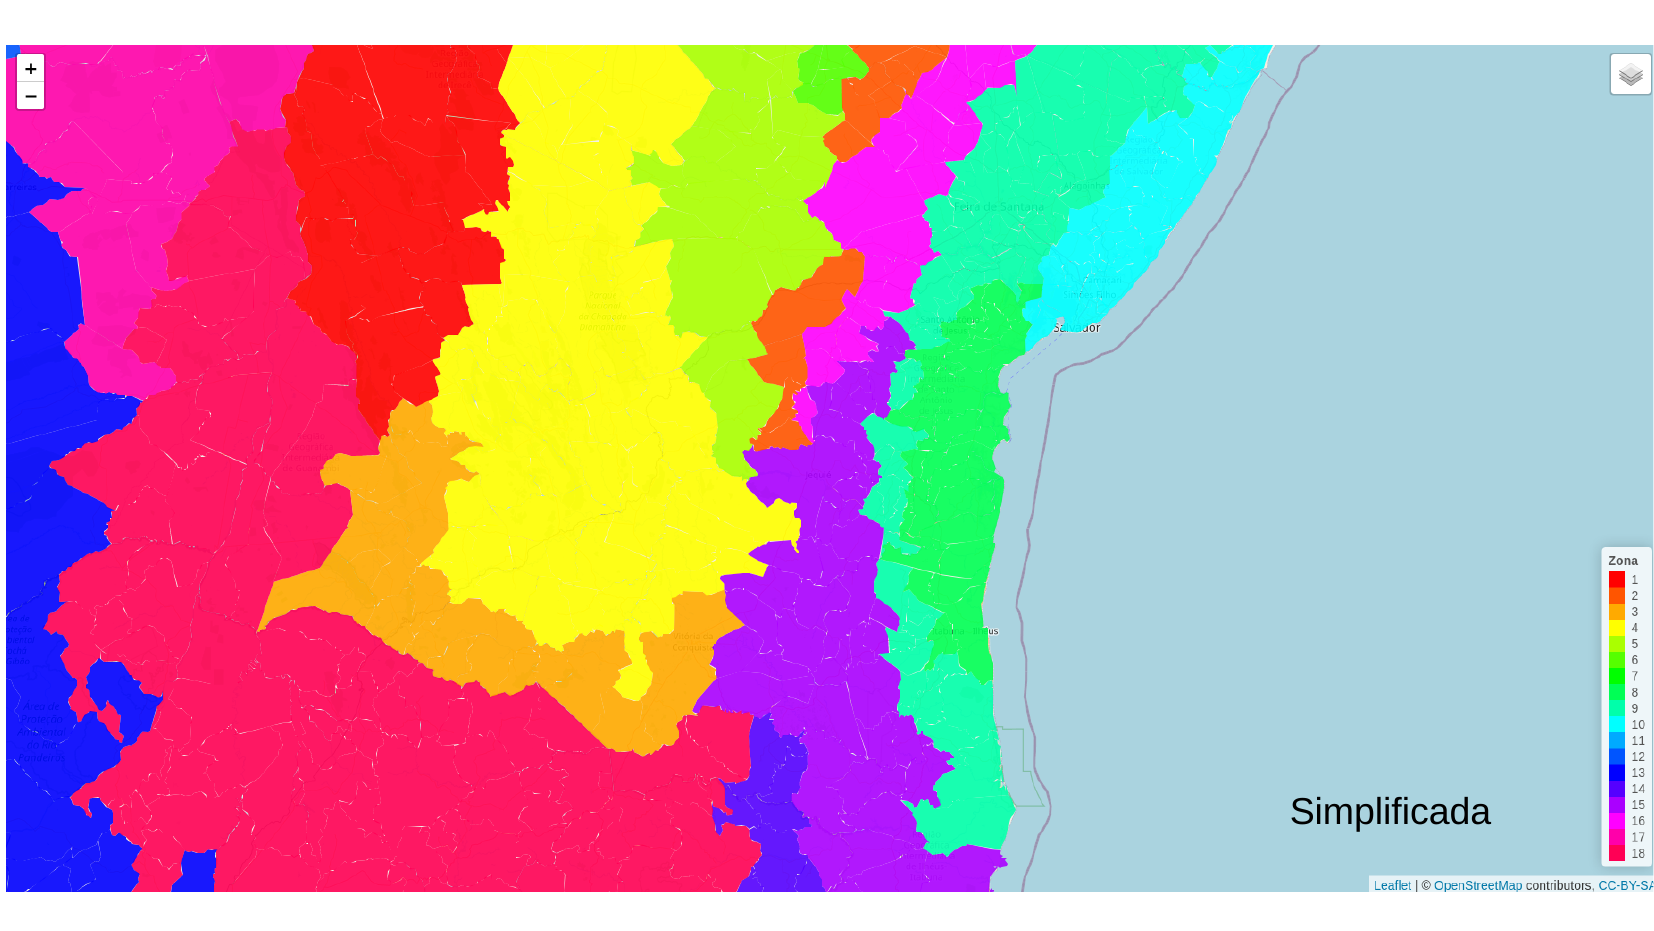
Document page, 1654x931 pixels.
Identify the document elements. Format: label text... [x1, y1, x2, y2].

picture [6, 45, 1654, 892]
text_box Simplificada [1275, 783, 1507, 841]
